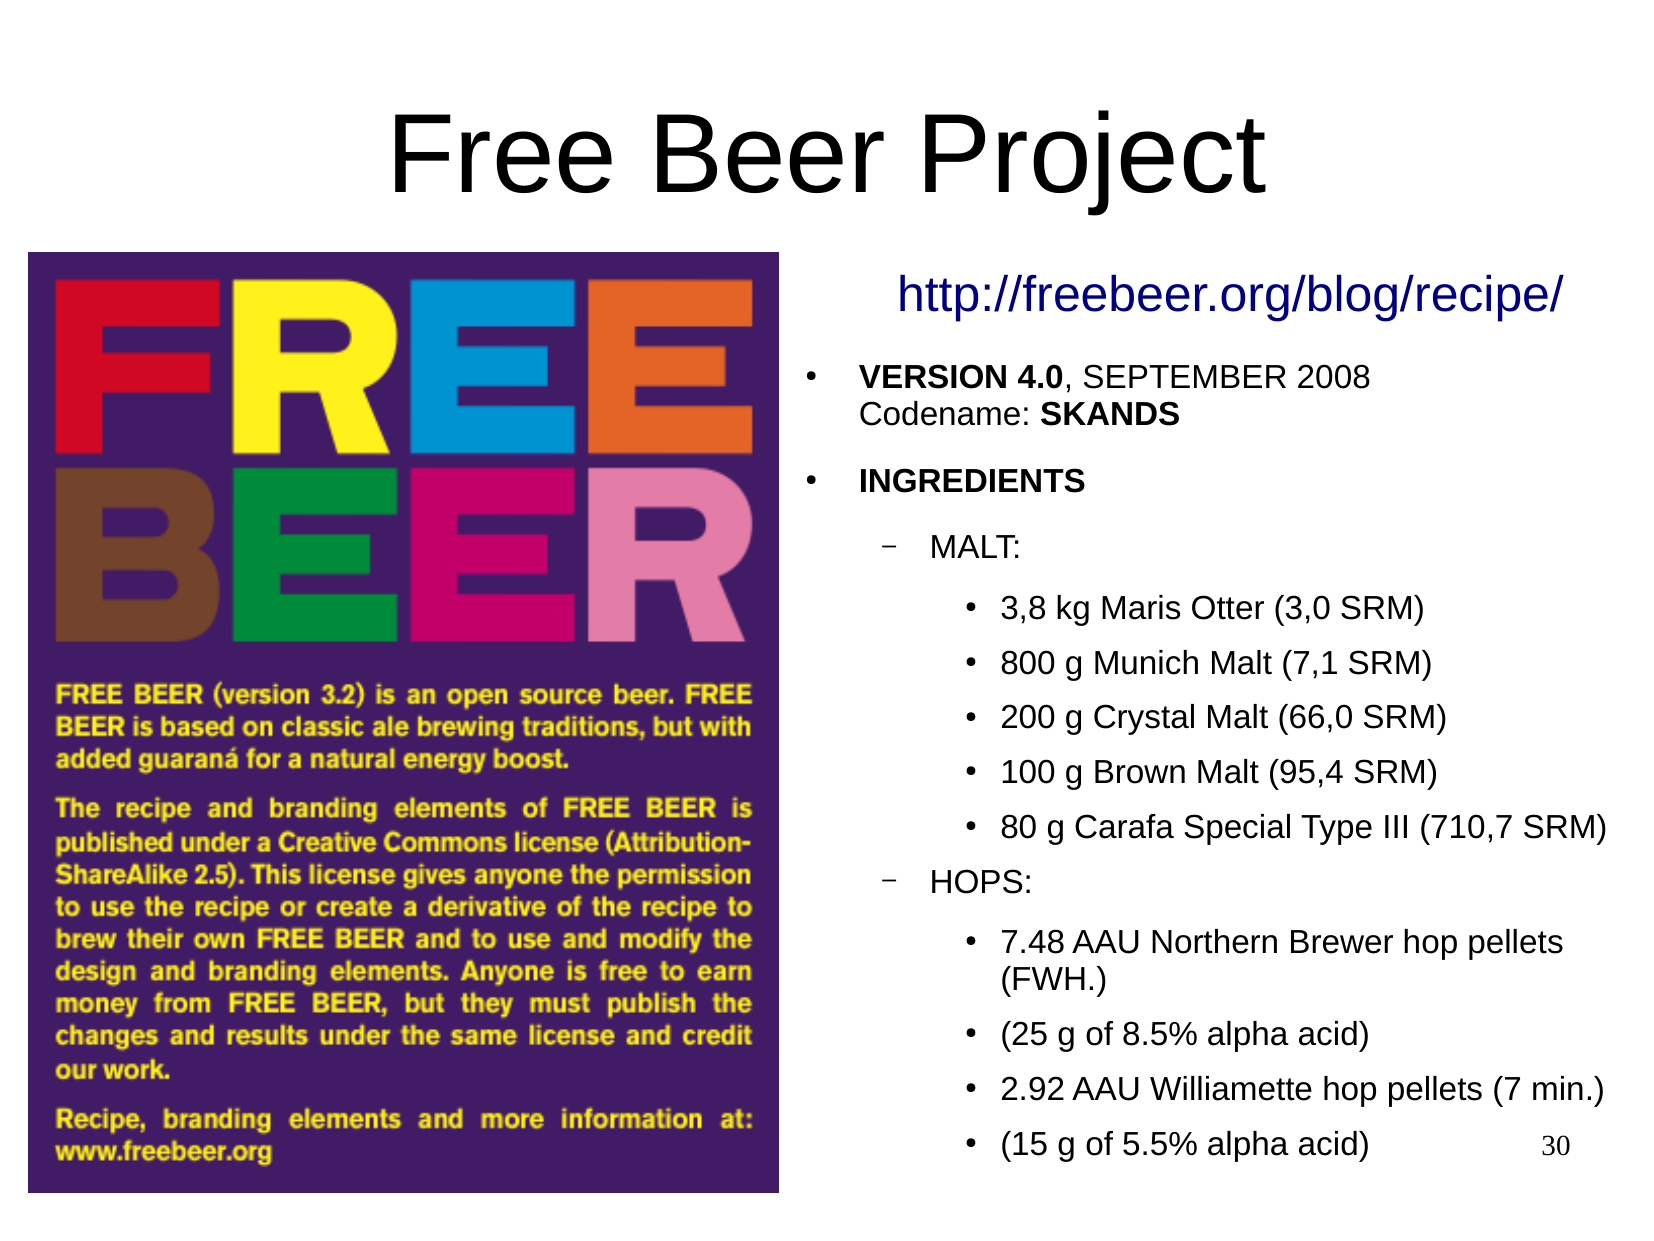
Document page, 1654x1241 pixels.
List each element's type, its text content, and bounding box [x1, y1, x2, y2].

picture [28, 252, 779, 1193]
text_box http://freebeer.org/blog/recipe/ [882, 258, 1633, 372]
title Free Beer Project [82, 49, 1571, 257]
list VERSION 4.0, SEPTEMBER 2008 Codename: SKANDS INGREDIENTS MALT: 3,8 kg Maris Otter (3,0 SRM) 800 g Munich Malt (7,1 SRM) 200 g Crystal Malt (66,0 SRM) 100 g Brown Malt (95,4 SRM) 80 g Carafa Special Type III (710,7 SRM) HOPS: 7.48 AAU Northern Brewer hop pellets (FWH.) (25 g of 8.5% alpha acid) 2.92 AAU Williamette hop pellets (7 min.) (15 g of 5.5% alpha acid) [787, 358, 1619, 1163]
